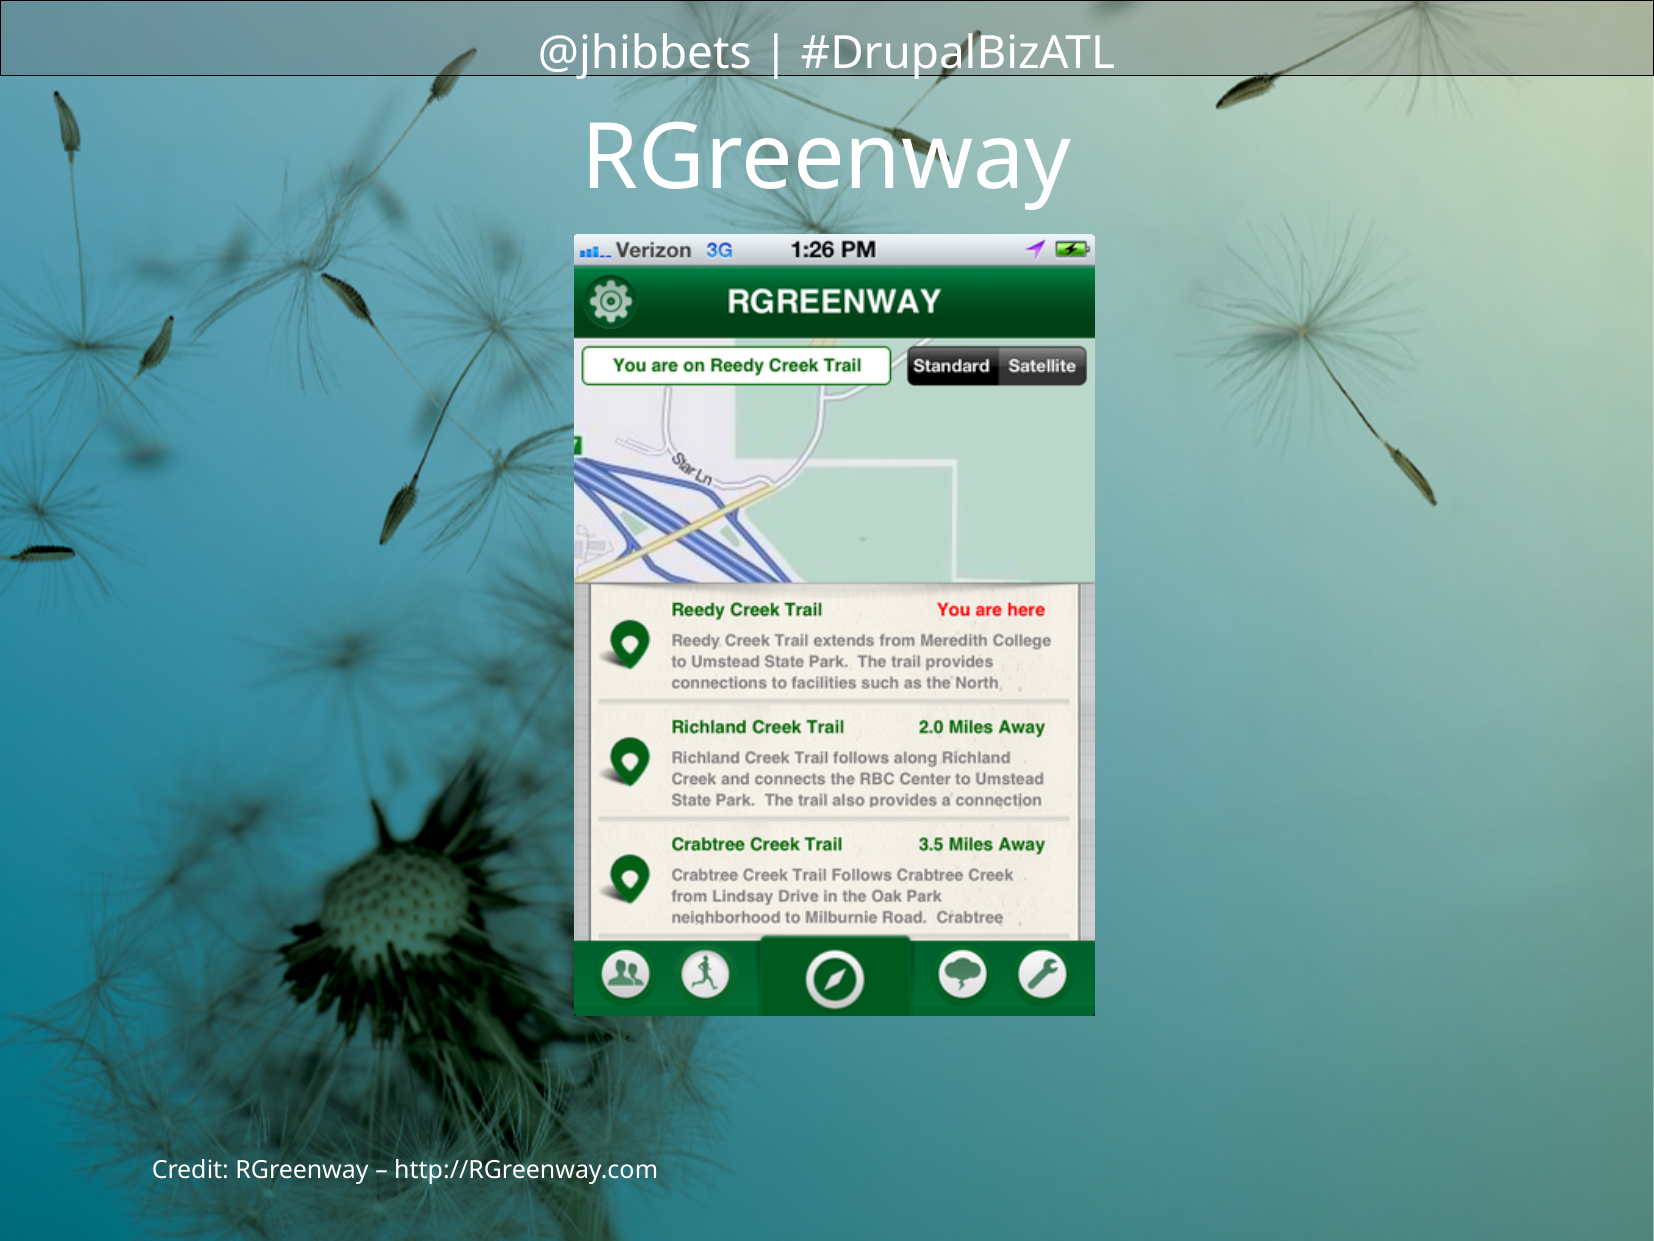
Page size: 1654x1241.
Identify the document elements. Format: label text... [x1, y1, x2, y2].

title RGreenway [82, 49, 1571, 257]
text_box Credit: RGreenway – http://RGreenway.com [137, 1144, 687, 1188]
picture [0, 76, 1654, 1241]
